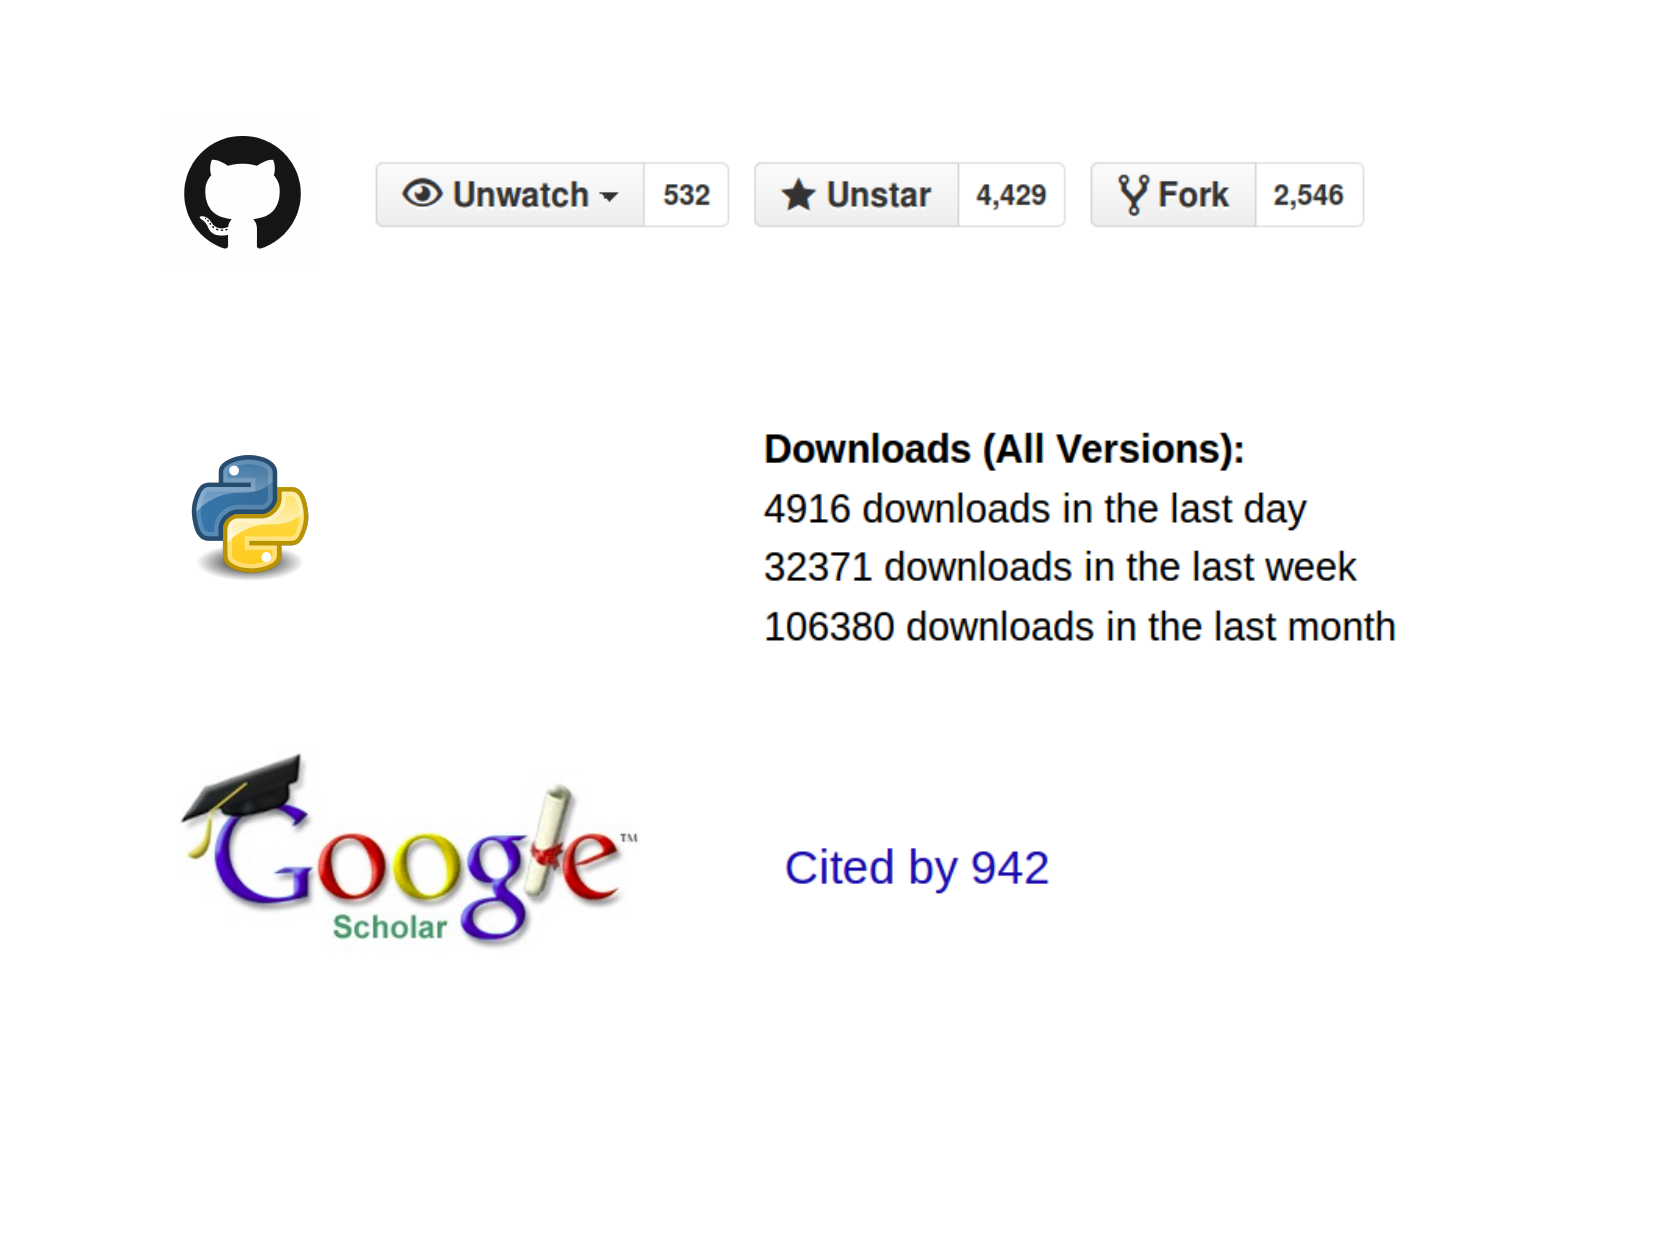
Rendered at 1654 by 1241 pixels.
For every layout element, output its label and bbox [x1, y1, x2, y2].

picture [354, 142, 1396, 251]
picture [184, 452, 316, 584]
picture [165, 115, 320, 271]
picture [780, 839, 1060, 900]
picture [750, 419, 1425, 658]
picture [176, 749, 646, 954]
